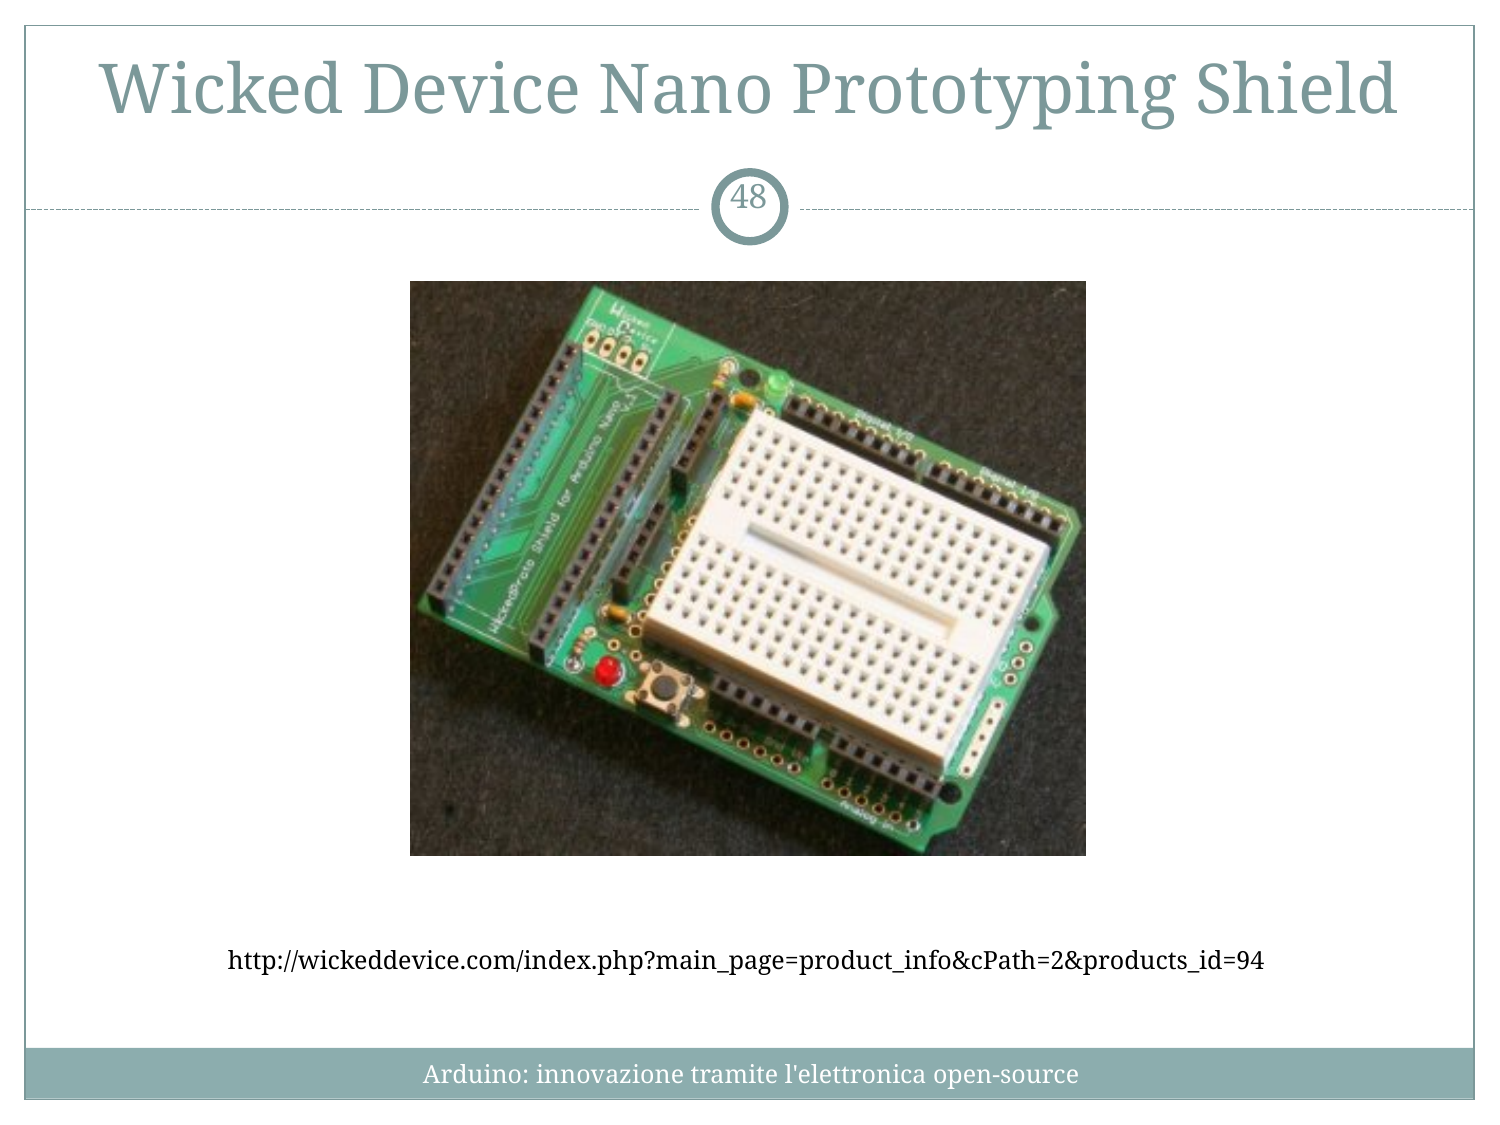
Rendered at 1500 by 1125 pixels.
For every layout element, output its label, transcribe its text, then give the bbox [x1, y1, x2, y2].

title Wicked Device Nano Prototyping Shield [49, 37, 1450, 162]
list http://wickeddevice.com/index.php?main_page=product_info&cPath=2&products_id=94 [49, 937, 1445, 1020]
footer Arduino: innovazione tramite l'elettronica open-source [50, 1051, 1454, 1112]
picture [410, 281, 1086, 856]
slide_number <numero> [715, 168, 791, 241]
